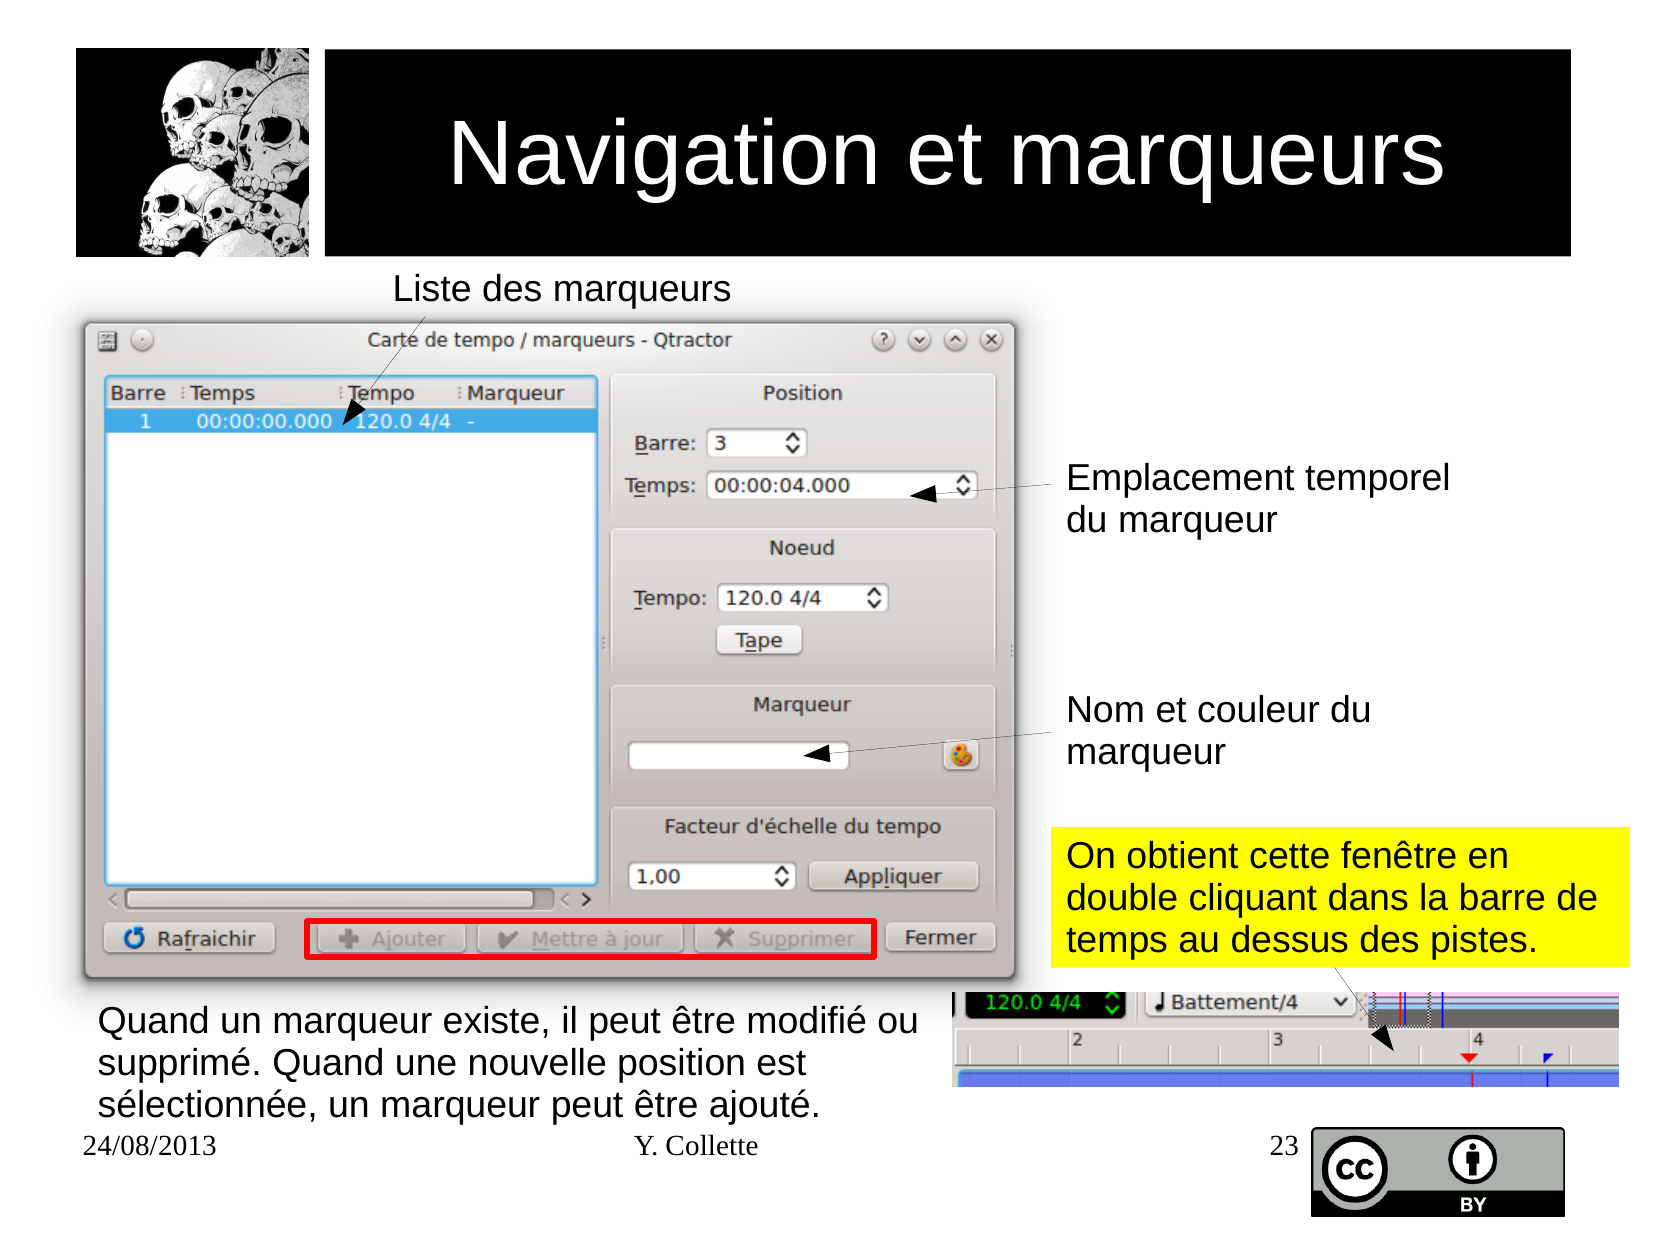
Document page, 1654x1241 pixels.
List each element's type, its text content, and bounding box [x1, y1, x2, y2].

text_box Nom et couleur du marqueur [1051, 680, 1394, 780]
picture [23, 261, 1619, 1087]
text_box Emplacement temporel du marqueur [1051, 448, 1489, 548]
picture [76, 48, 309, 257]
text_box Liste des marqueurs [377, 259, 768, 317]
text_box Quand un marqueur existe, il peut être modifié ou supprimé. Quand une nouvelle position est sélectionnée, un marqueur peut être ajouté. [82, 992, 953, 1133]
picture [1311, 1127, 1565, 1217]
title Navigation et marqueurs [324, 49, 1571, 257]
text_box On obtient cette fenêtre en double cliquant dans la barre de temps au dessus des pistes. [1051, 826, 1630, 968]
